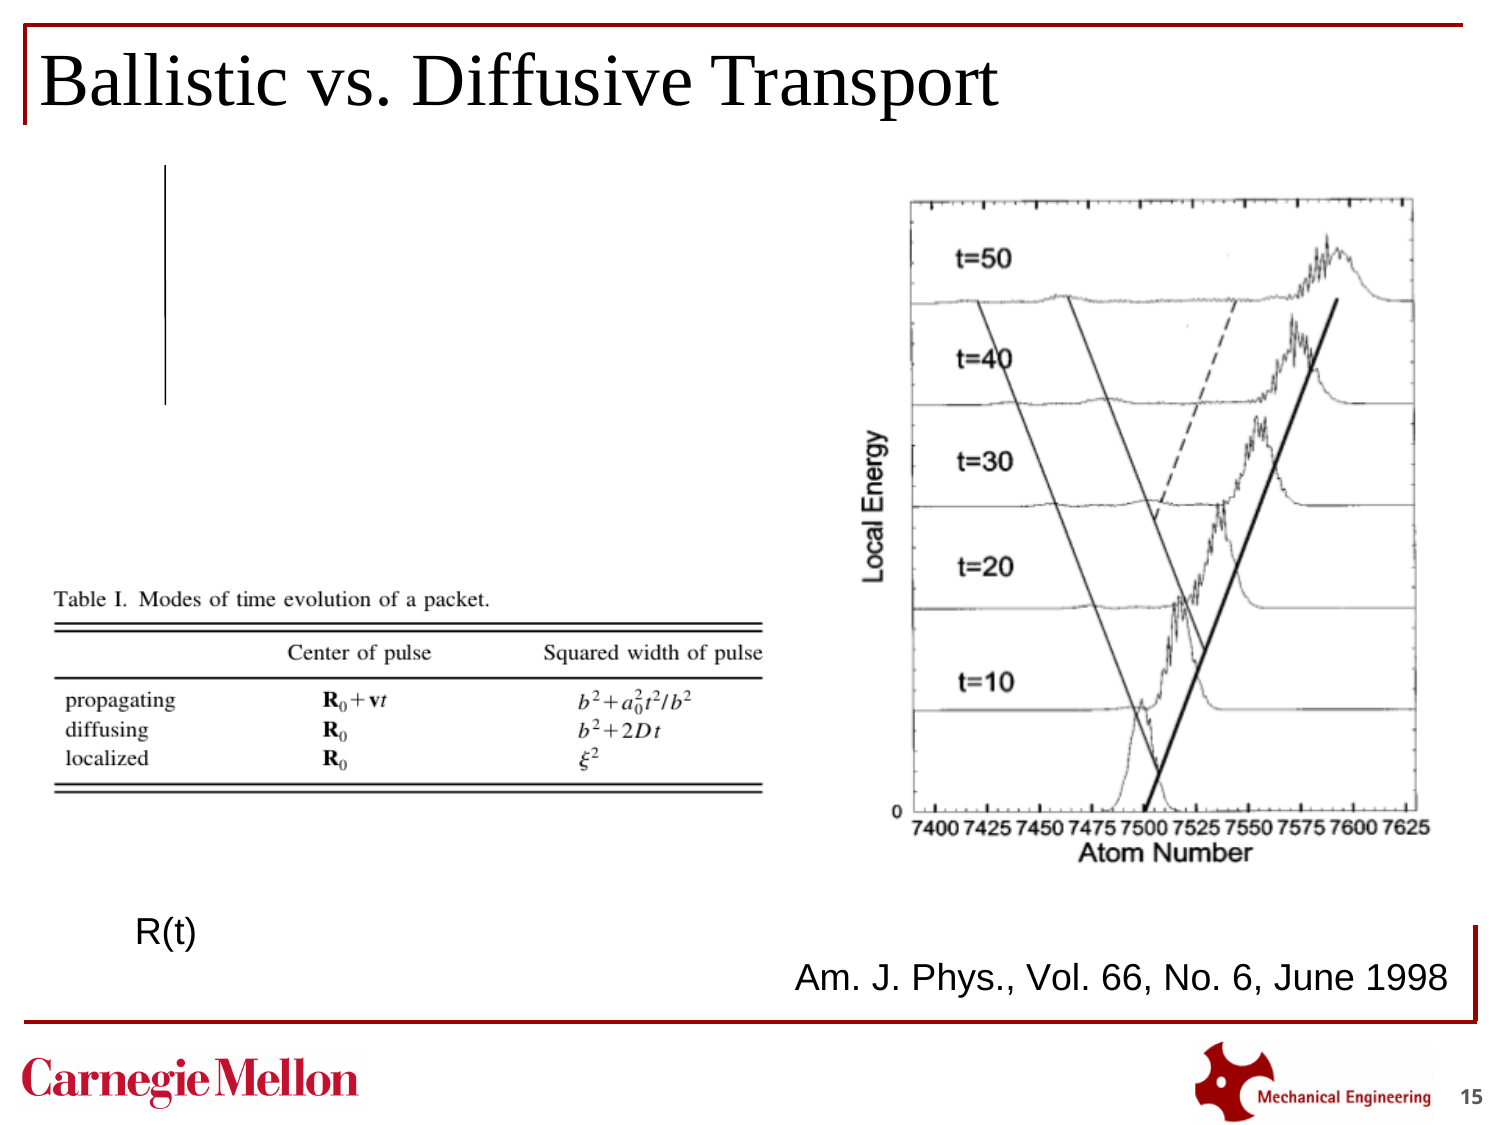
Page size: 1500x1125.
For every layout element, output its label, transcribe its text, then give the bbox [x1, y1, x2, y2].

text_box R(t) [120, 900, 571, 960]
title Ballistic vs. Diffusive Transport [24, 22, 1463, 128]
picture [16, 1050, 366, 1110]
picture [45, 579, 780, 810]
text_box Am. J. Phys., Vol. 66, No. 6, June 1998 [779, 945, 1464, 1006]
picture [1192, 1034, 1438, 1125]
picture [840, 160, 1453, 871]
